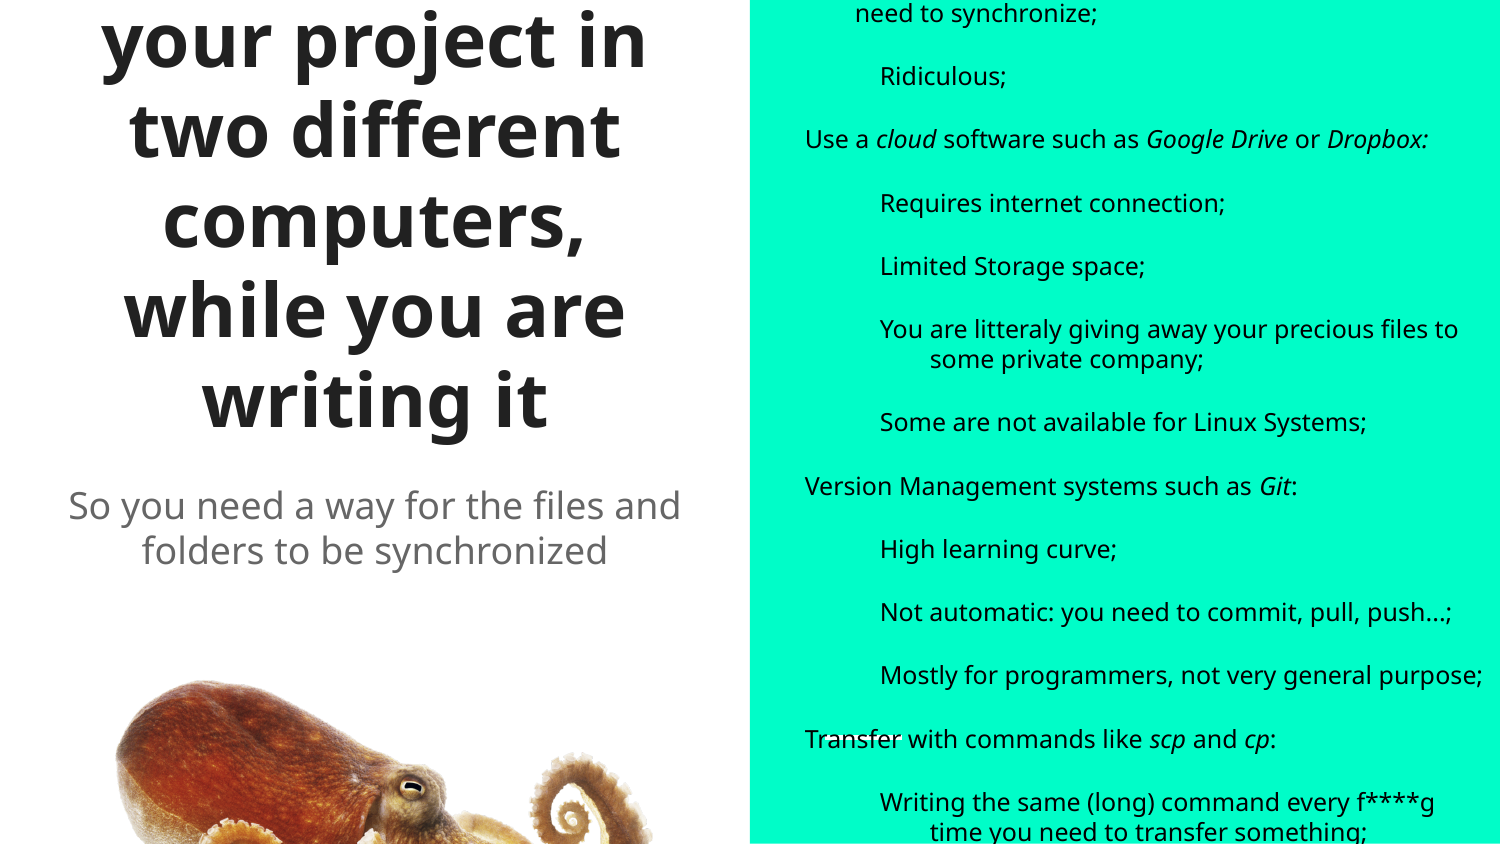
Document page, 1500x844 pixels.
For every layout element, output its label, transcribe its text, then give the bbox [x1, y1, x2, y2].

subtitle So you need a way for the files and folders to be synchronized [43, 466, 708, 688]
list Your options, on Linux: Copy everything to a flash drive or disk every time you need to synchronize; Ridiculous; Use a cloud software such as Google Drive or Dropbox: Requires internet connection; Limited Storage space; You are litteraly giving away your precious files to some private company; Some are not available for Linux Systems; Version Management systems such as Git: High learning curve; Not automatic: you need to commit, pull, push...; Mostly for programmers, not very general purpose; Transfer with commands like scp and cp: Writing the same (long) command every f****g time you need to transfer something; These commands just copy files, they do not delete files and folders too; [764, 118, 1500, 725]
title Let’s say you want to have your project in two different computers, while you are writing it [43, 177, 708, 458]
picture [62, 676, 688, 844]
